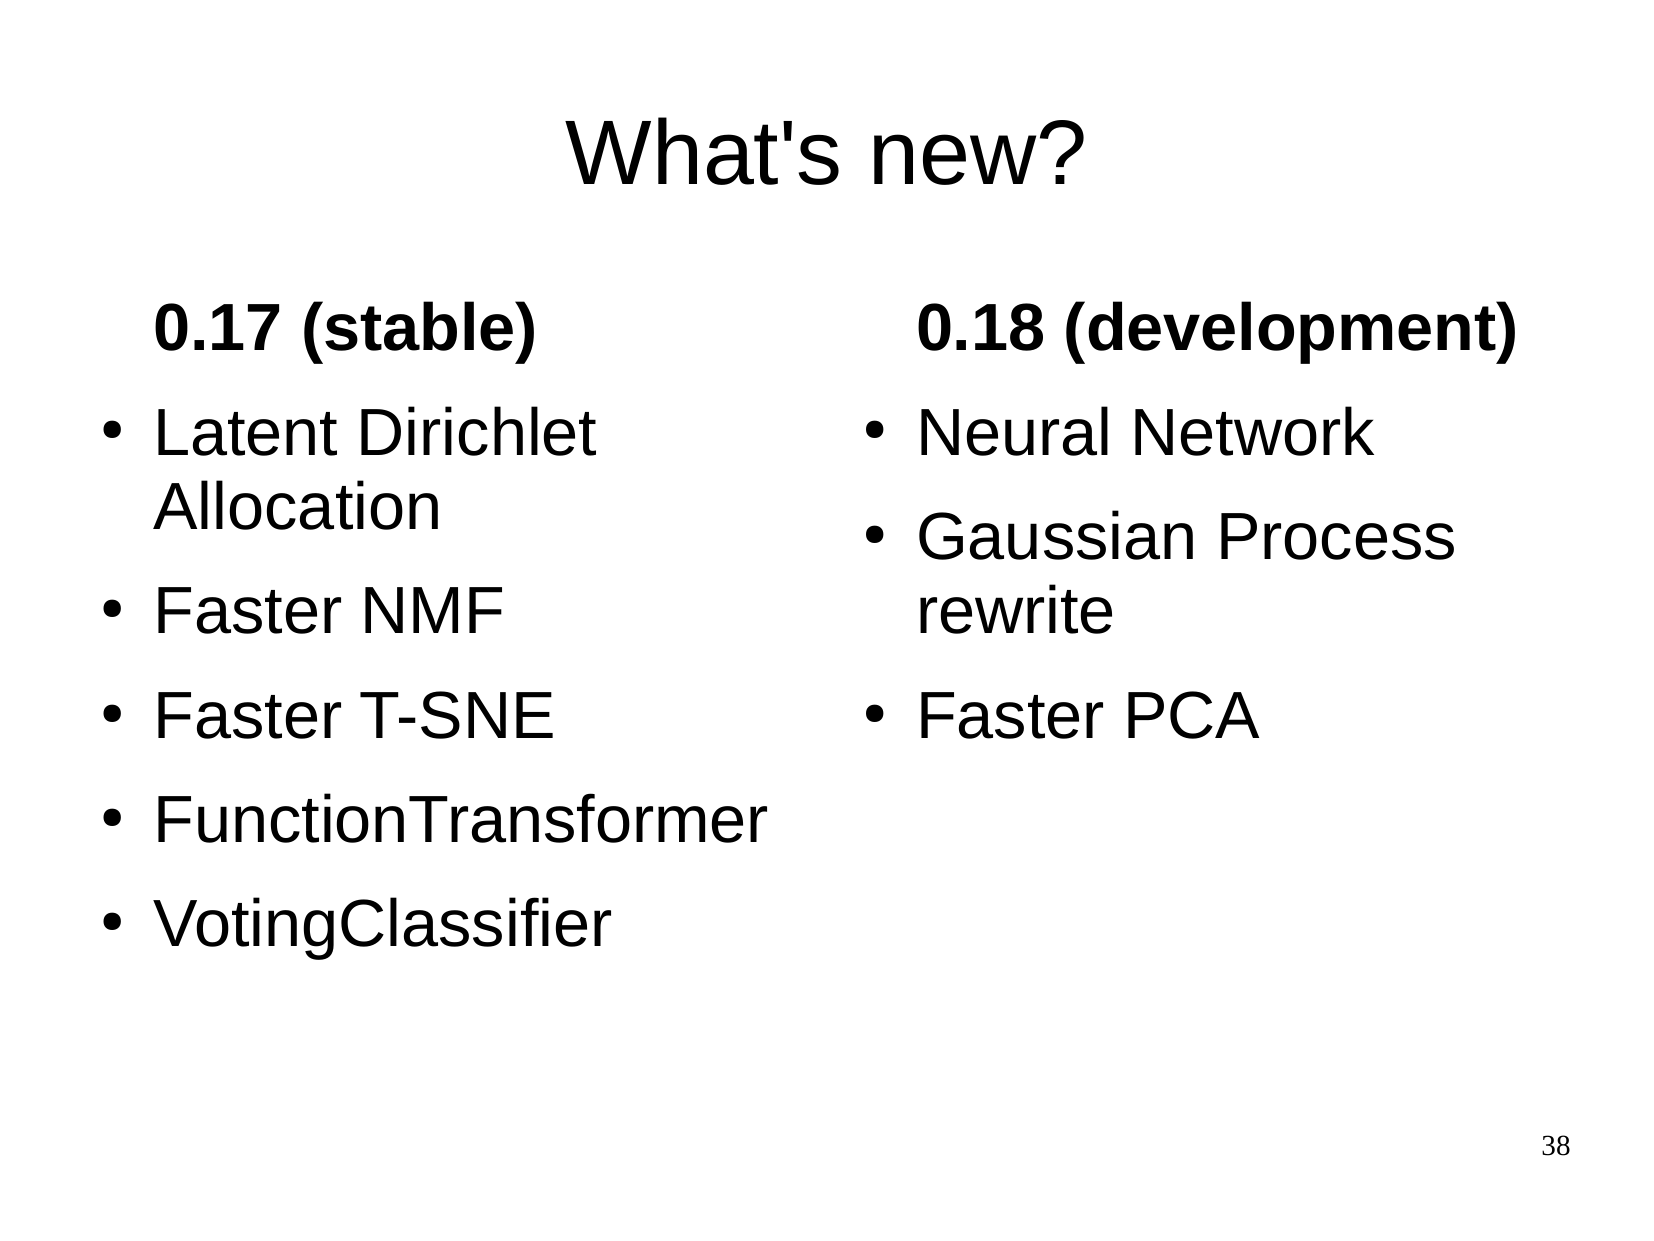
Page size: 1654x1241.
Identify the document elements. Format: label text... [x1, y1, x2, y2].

list 0.18 (development) Neural Network Gaussian Process rewrite Faster PCA [845, 290, 1572, 1010]
title What's new? [82, 49, 1571, 257]
list 0.17 (stable) Latent Dirichlet Allocation Faster NMF Faster T-SNE FunctionTransformer VotingClassifier [82, 290, 809, 1010]
